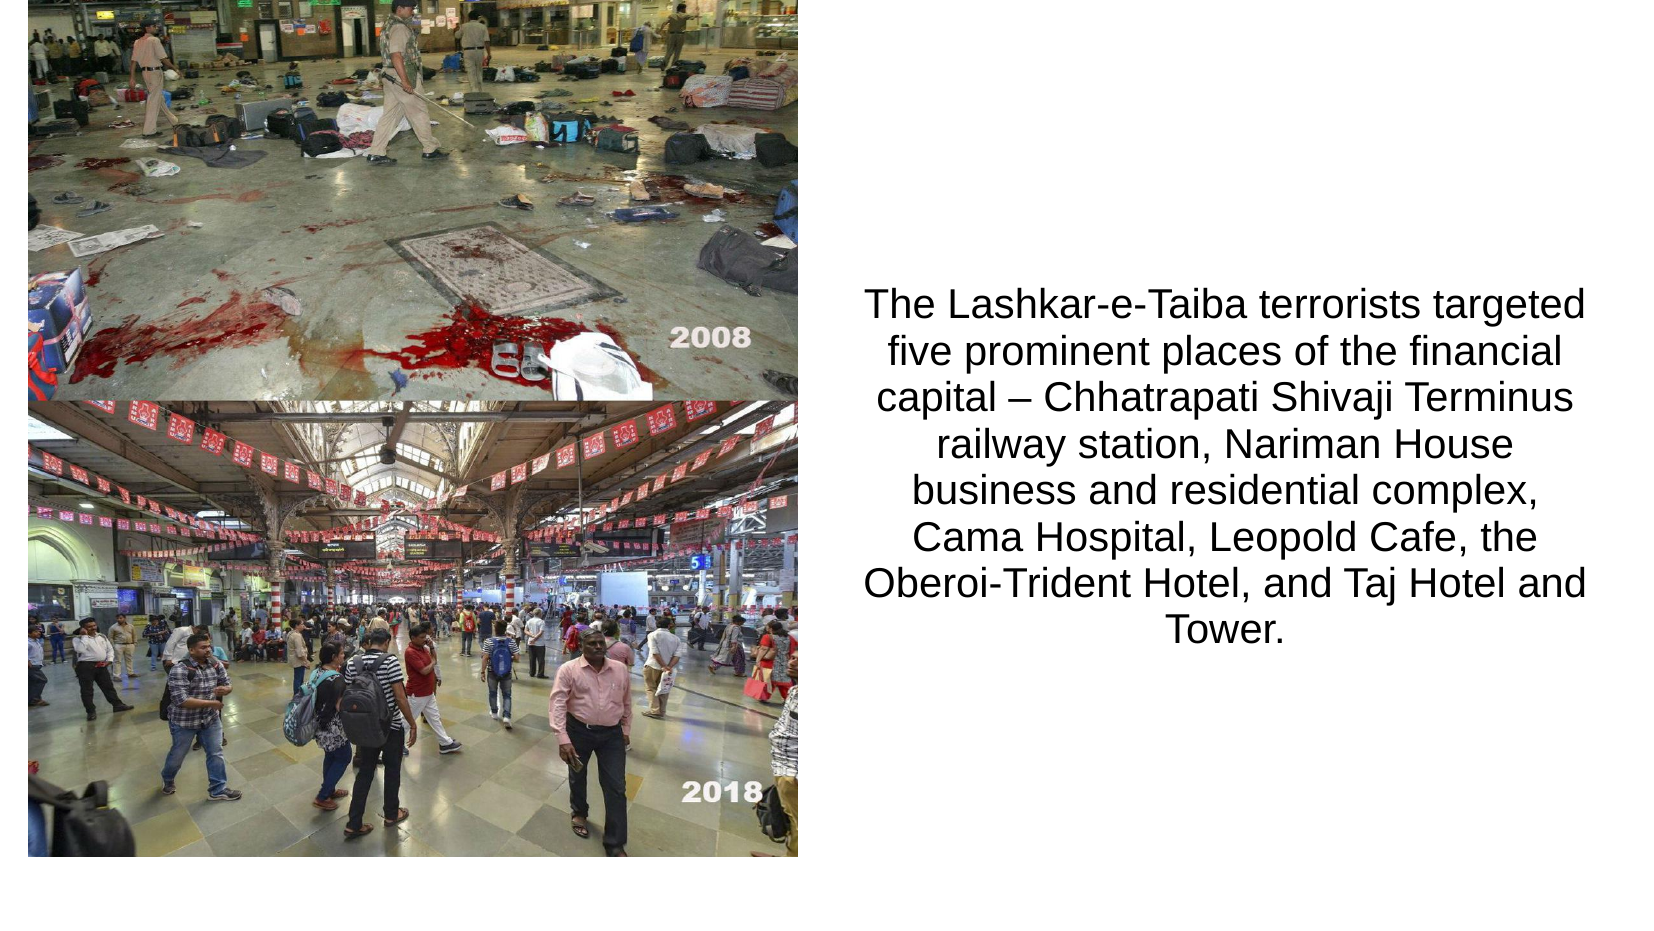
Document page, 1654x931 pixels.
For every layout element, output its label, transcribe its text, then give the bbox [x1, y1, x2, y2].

picture [28, 0, 798, 857]
subtitle The Lashkar-e-Taiba terrorists targeted five prominent places of the financial capital – Chhatrapati Shivaji Terminus railway station, Nariman House business and residential complex, Cama Hospital, Leopold Cafe, the Oberoi-Trident Hotel, and Taj Hotel and Tower. [856, 106, 1595, 827]
